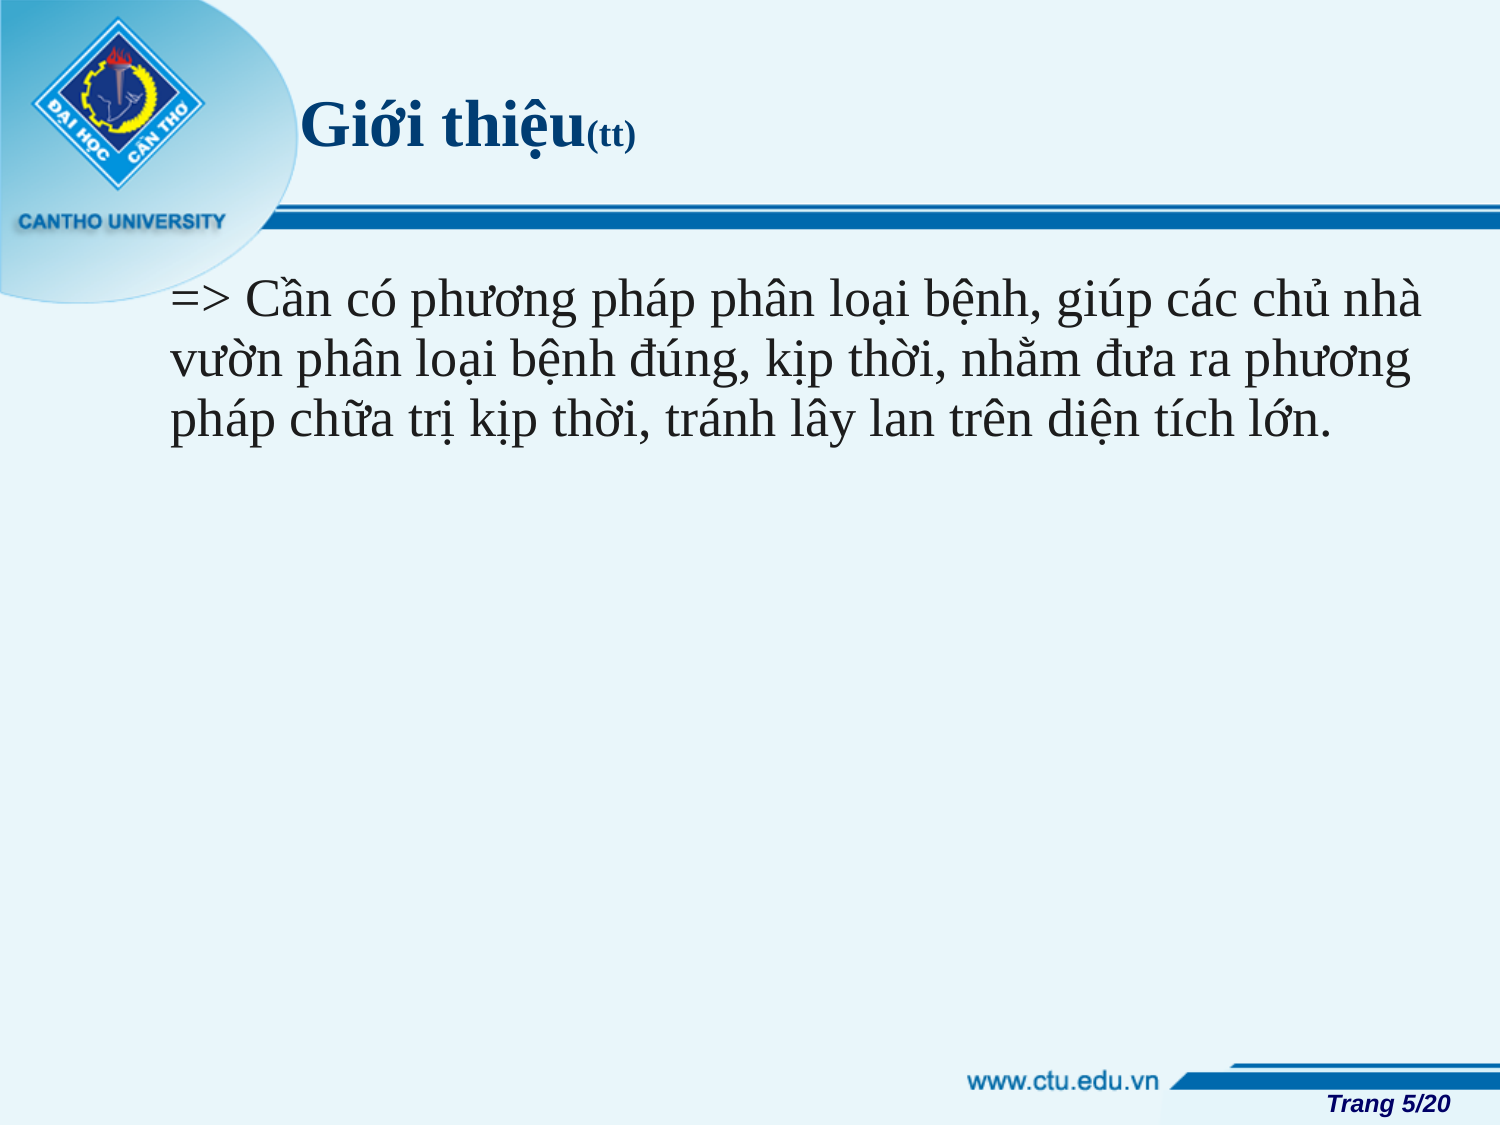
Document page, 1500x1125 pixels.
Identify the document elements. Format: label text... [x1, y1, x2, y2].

title Giới thiệu(tt) [299, 46, 1462, 202]
list => Cần có phương pháp phân loại bệnh, giúp các chủ nhà vườn phân loại bệnh đúng, kịp thời, nhằm đưa ra phương pháp chữa trị kịp thời, tránh lây lan trên diện tích lớn. [99, 267, 1450, 1038]
text_box Trang 5/20 [1311, 1080, 1497, 1125]
picture [0, 0, 1500, 1125]
